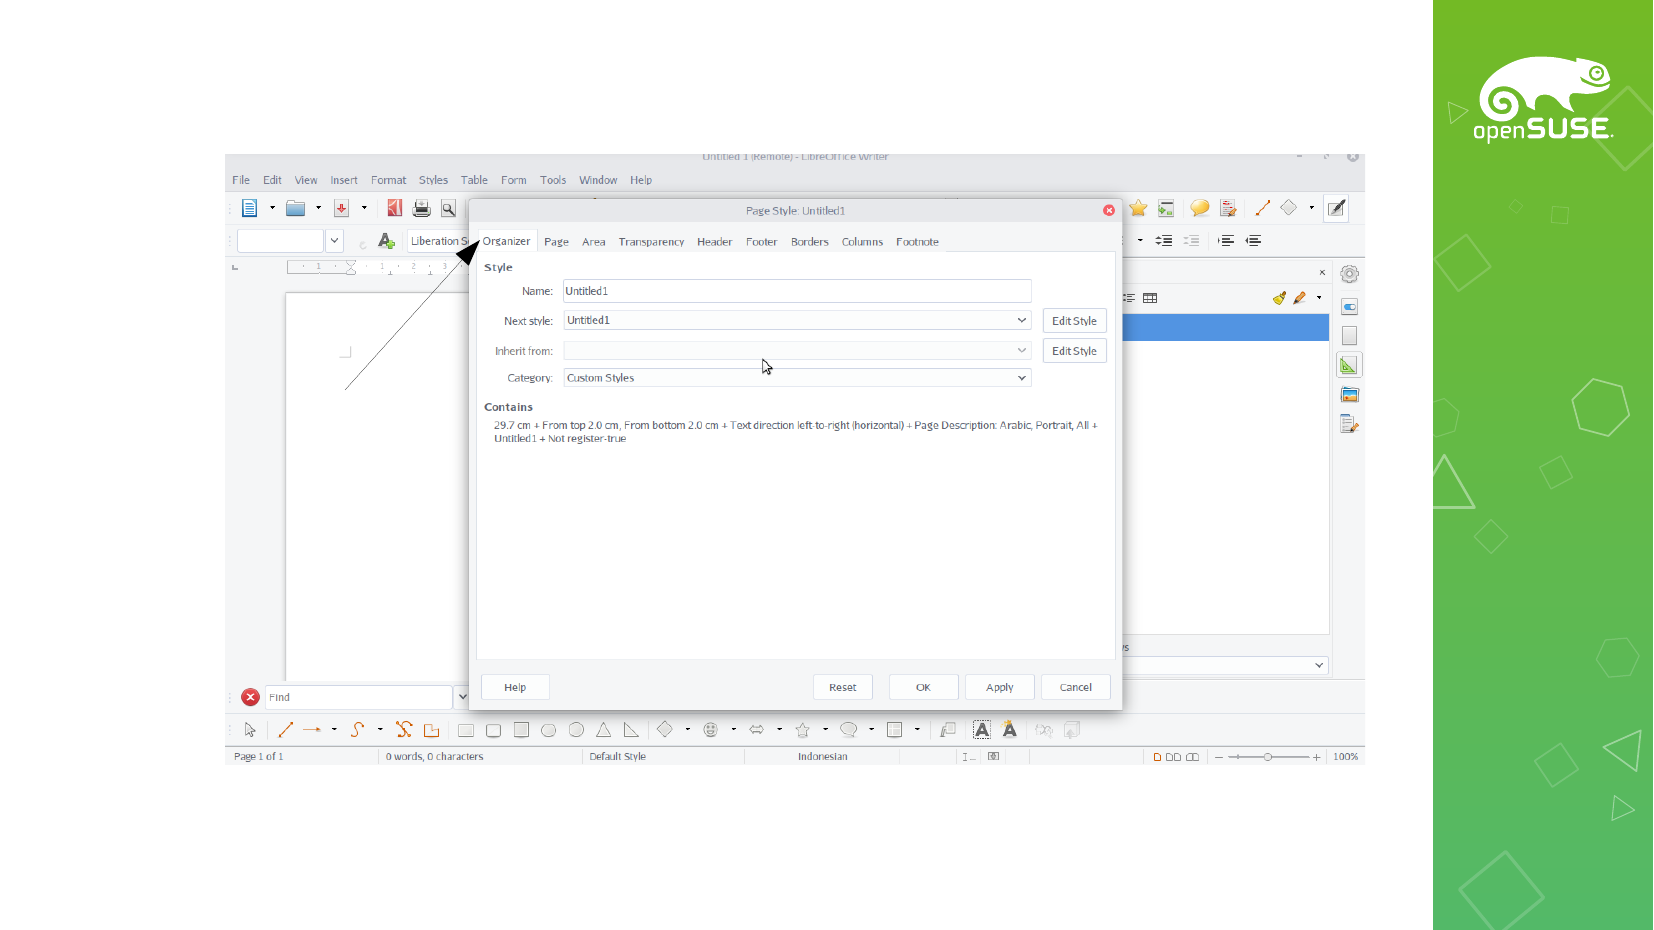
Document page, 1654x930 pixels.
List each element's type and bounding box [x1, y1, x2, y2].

picture [225, 154, 1366, 766]
